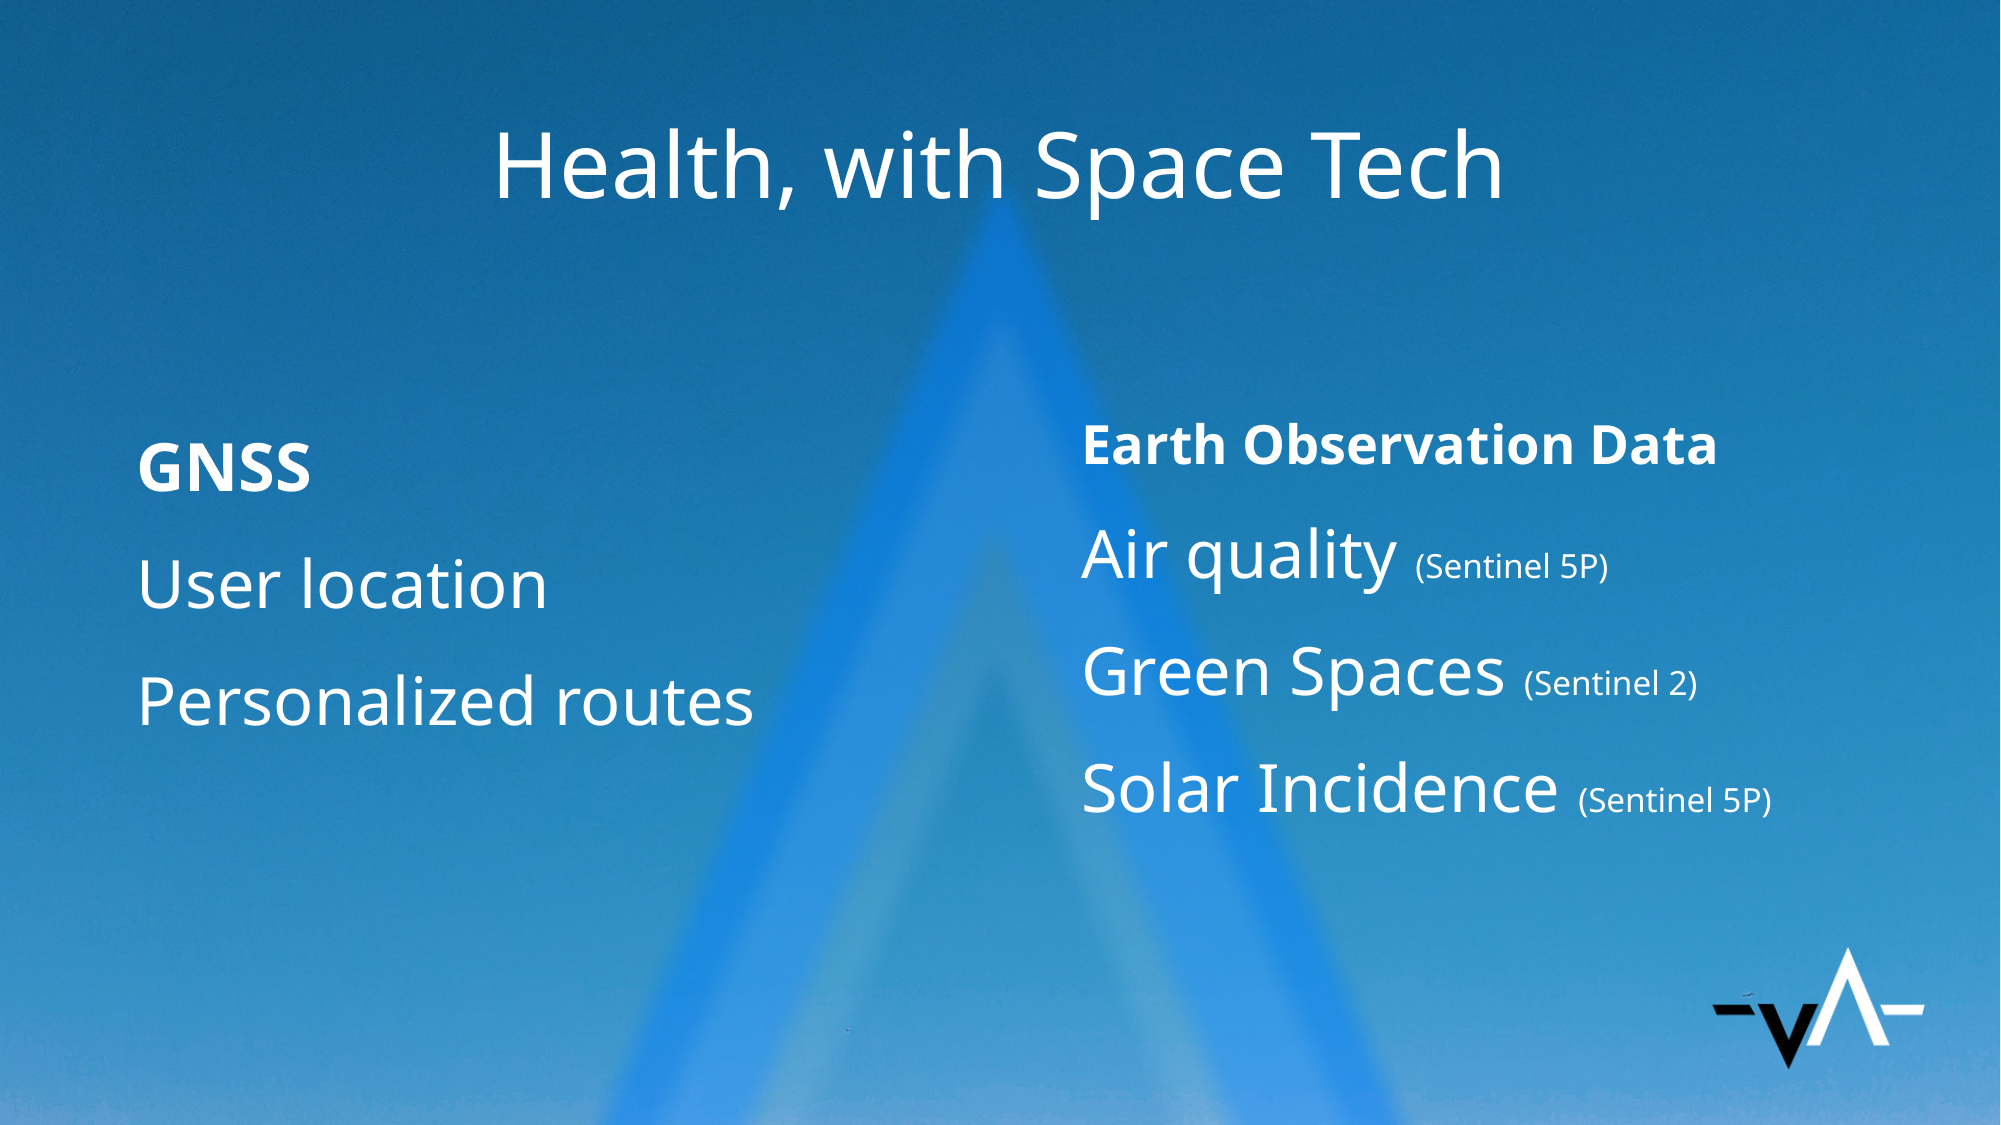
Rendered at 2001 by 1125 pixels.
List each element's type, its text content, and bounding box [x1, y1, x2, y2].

picture [0, 0, 2001, 1125]
list GNSS User location Personalized routes [121, 401, 863, 944]
list Earth Observation Data Air quality (Sentinel 5P) Green Spaces (Sentinel 2) Solar Incidence (Sentinel 5P) [1066, 389, 1867, 933]
title Health, with Space Tech [137, 59, 1863, 278]
